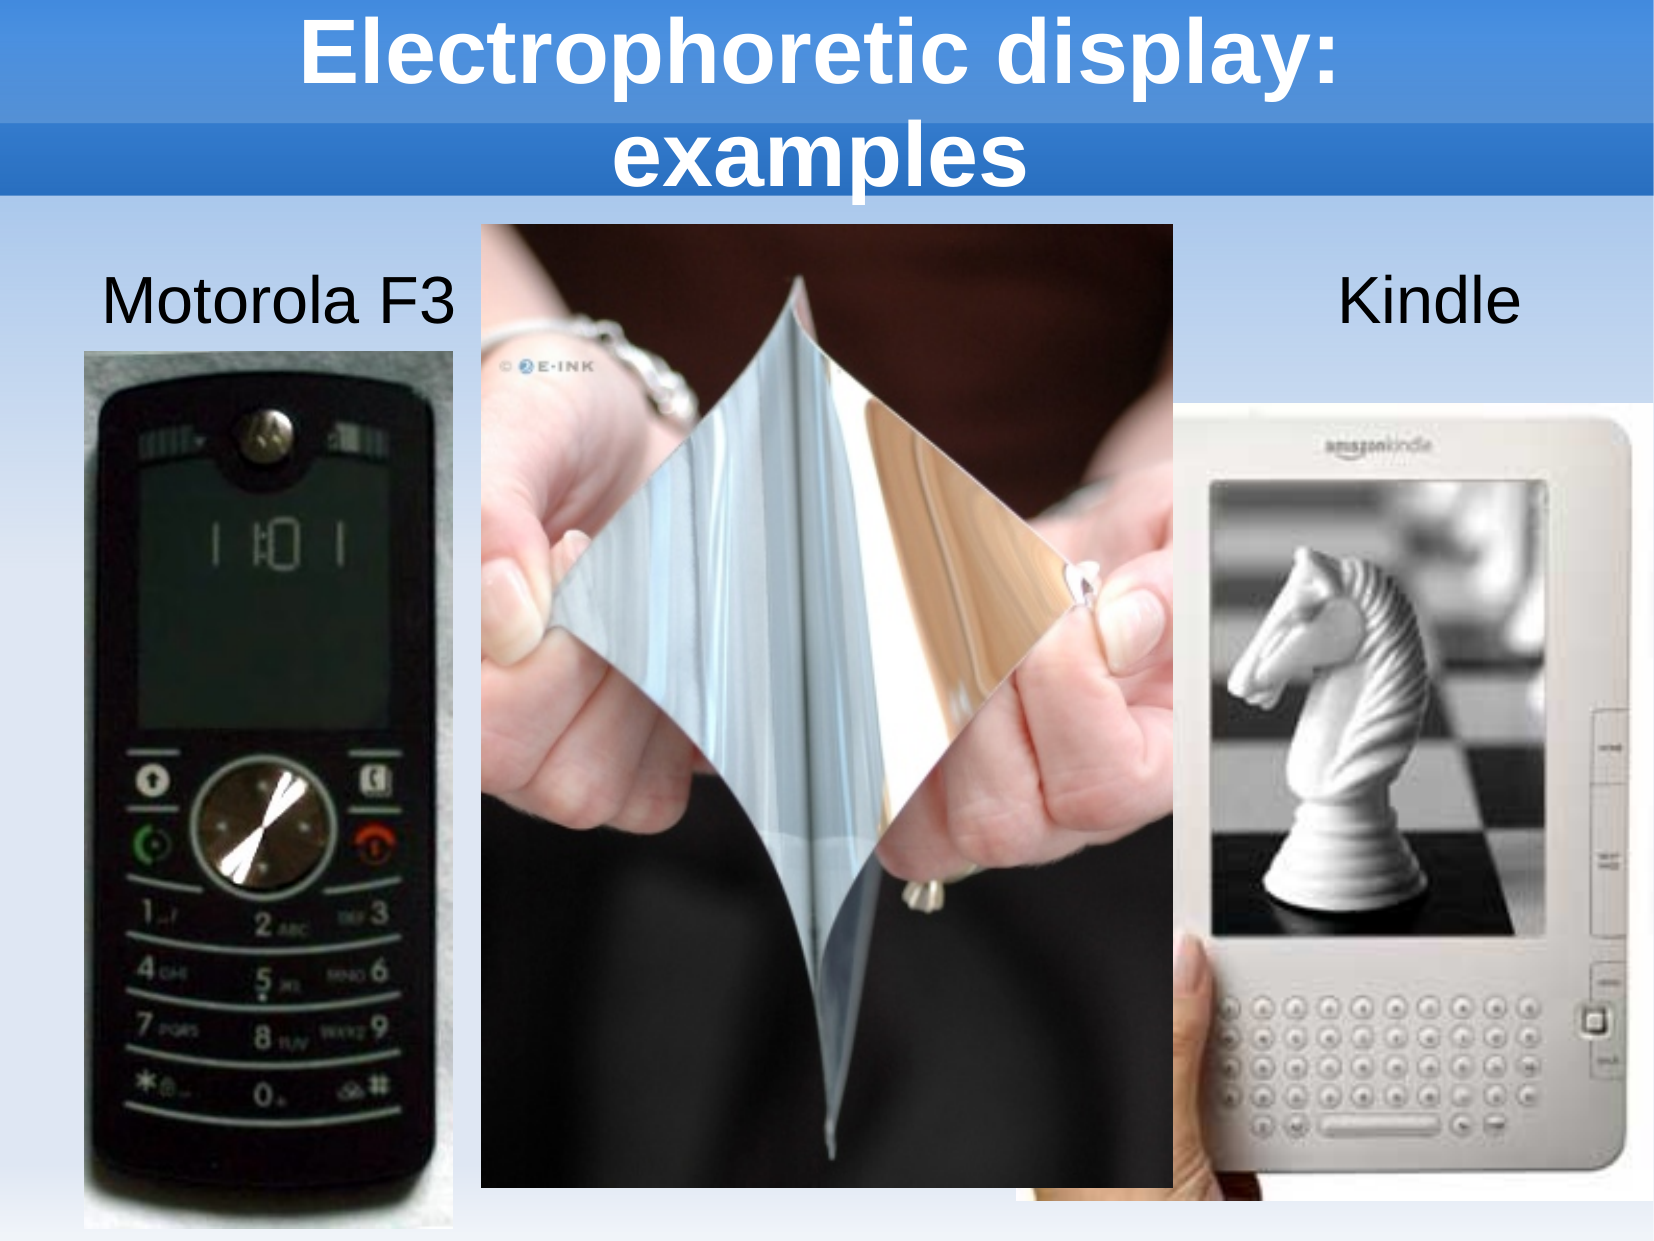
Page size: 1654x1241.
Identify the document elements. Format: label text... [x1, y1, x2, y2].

title Electrophoretic display: examples [76, 1, 1565, 207]
list Motorola F3 Kindle [82, 262, 1571, 1200]
picture [0, 0, 1654, 1241]
